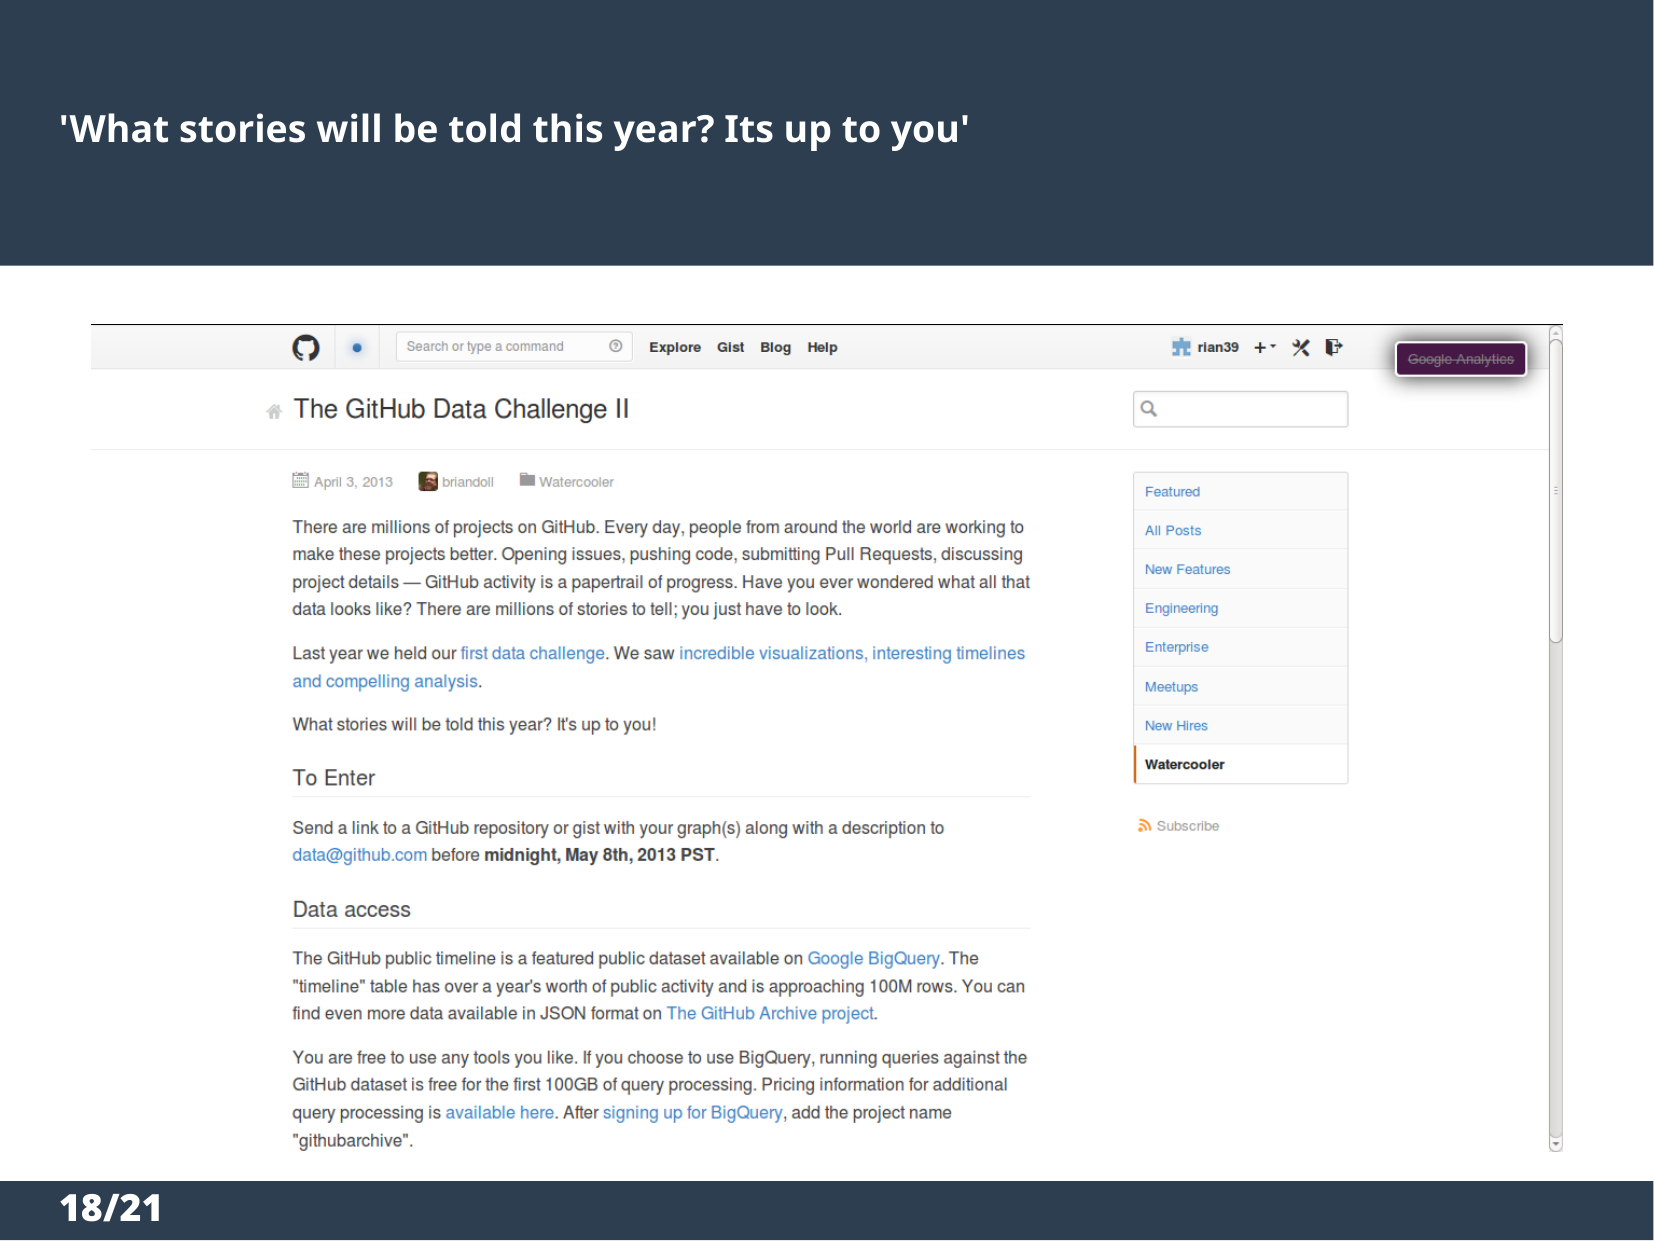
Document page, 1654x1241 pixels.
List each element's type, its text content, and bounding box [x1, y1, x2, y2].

title 'What stories will be told this year? Its up to you' [59, 49, 1595, 207]
picture [91, 324, 1563, 1152]
